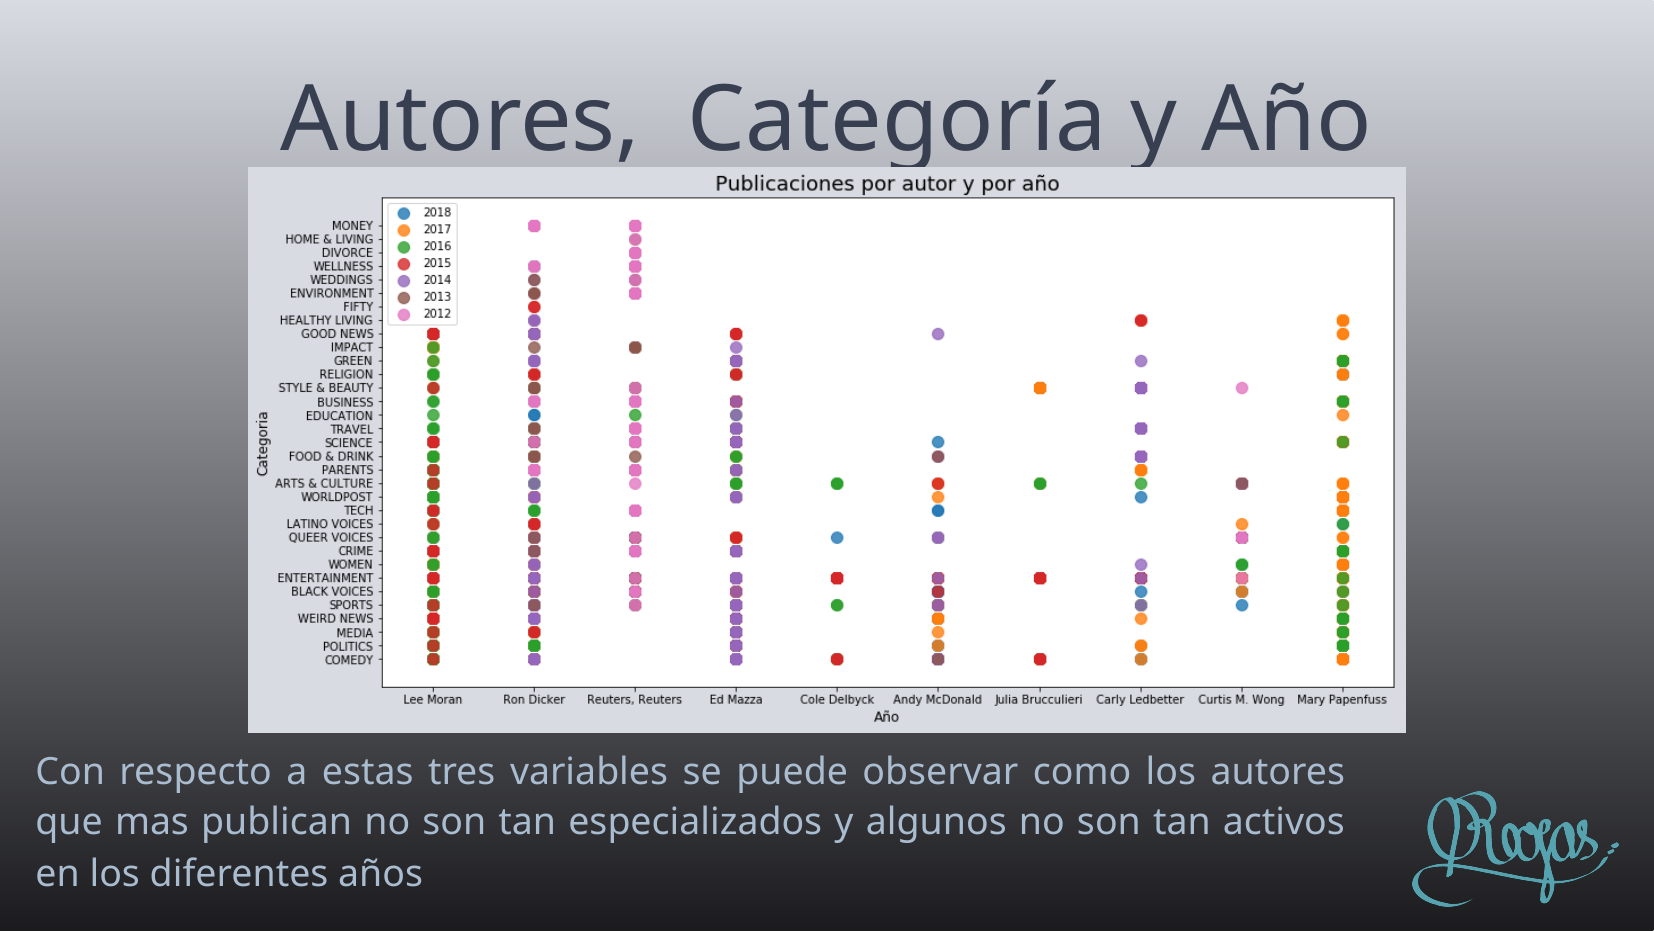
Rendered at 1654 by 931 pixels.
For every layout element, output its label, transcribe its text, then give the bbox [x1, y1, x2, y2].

picture [248, 167, 1406, 733]
title Autores, Categoría y Año [82, 37, 1571, 193]
picture [1412, 791, 1619, 907]
list Con respecto a estas tres variables se puede observar como los autores que mas publican no son tan especializados y algunos no son tan activos en los diferentes años [35, 744, 1347, 917]
